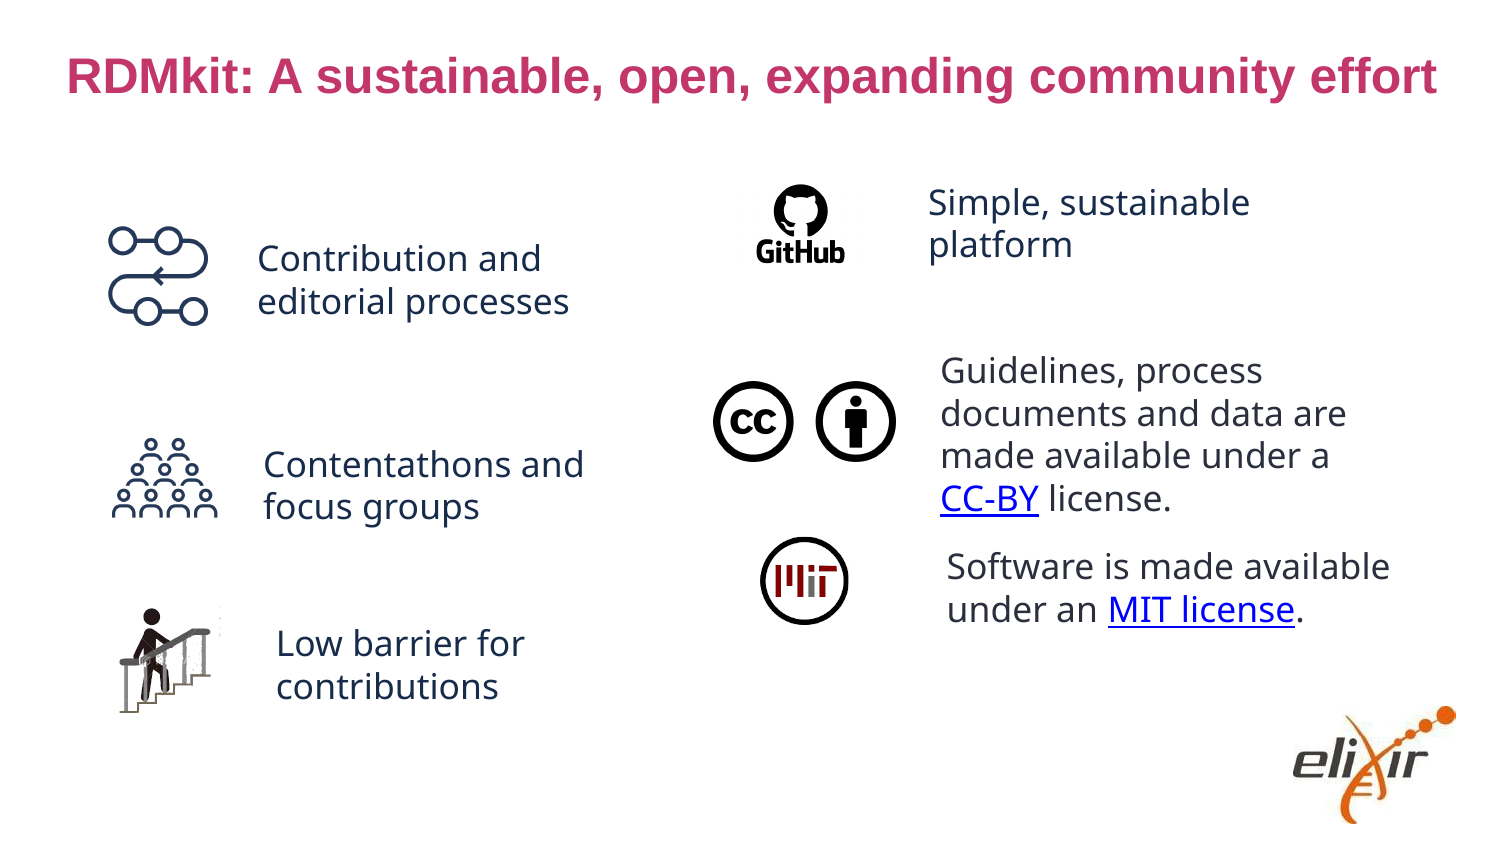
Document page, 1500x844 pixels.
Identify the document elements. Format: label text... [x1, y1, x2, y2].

text_box Contentathons and focus groups [241, 436, 599, 528]
text_box Contribution and editorial processes [235, 230, 626, 322]
picture [106, 224, 210, 328]
title RDMkit: A sustainable, open, expanding community effort [66, 50, 1473, 115]
picture [760, 536, 849, 625]
picture [106, 419, 223, 536]
picture [728, 183, 873, 264]
picture [1293, 706, 1456, 824]
picture [713, 381, 896, 462]
text_box Software is made available under an MIT license. [931, 529, 1424, 651]
text_box Simple, sustainable platform [906, 173, 1345, 274]
text_box Low barrier for contributions [254, 615, 612, 707]
picture [112, 602, 222, 719]
text_box Guidelines, process documents and data are made available under a CC-BY license. [925, 333, 1418, 540]
